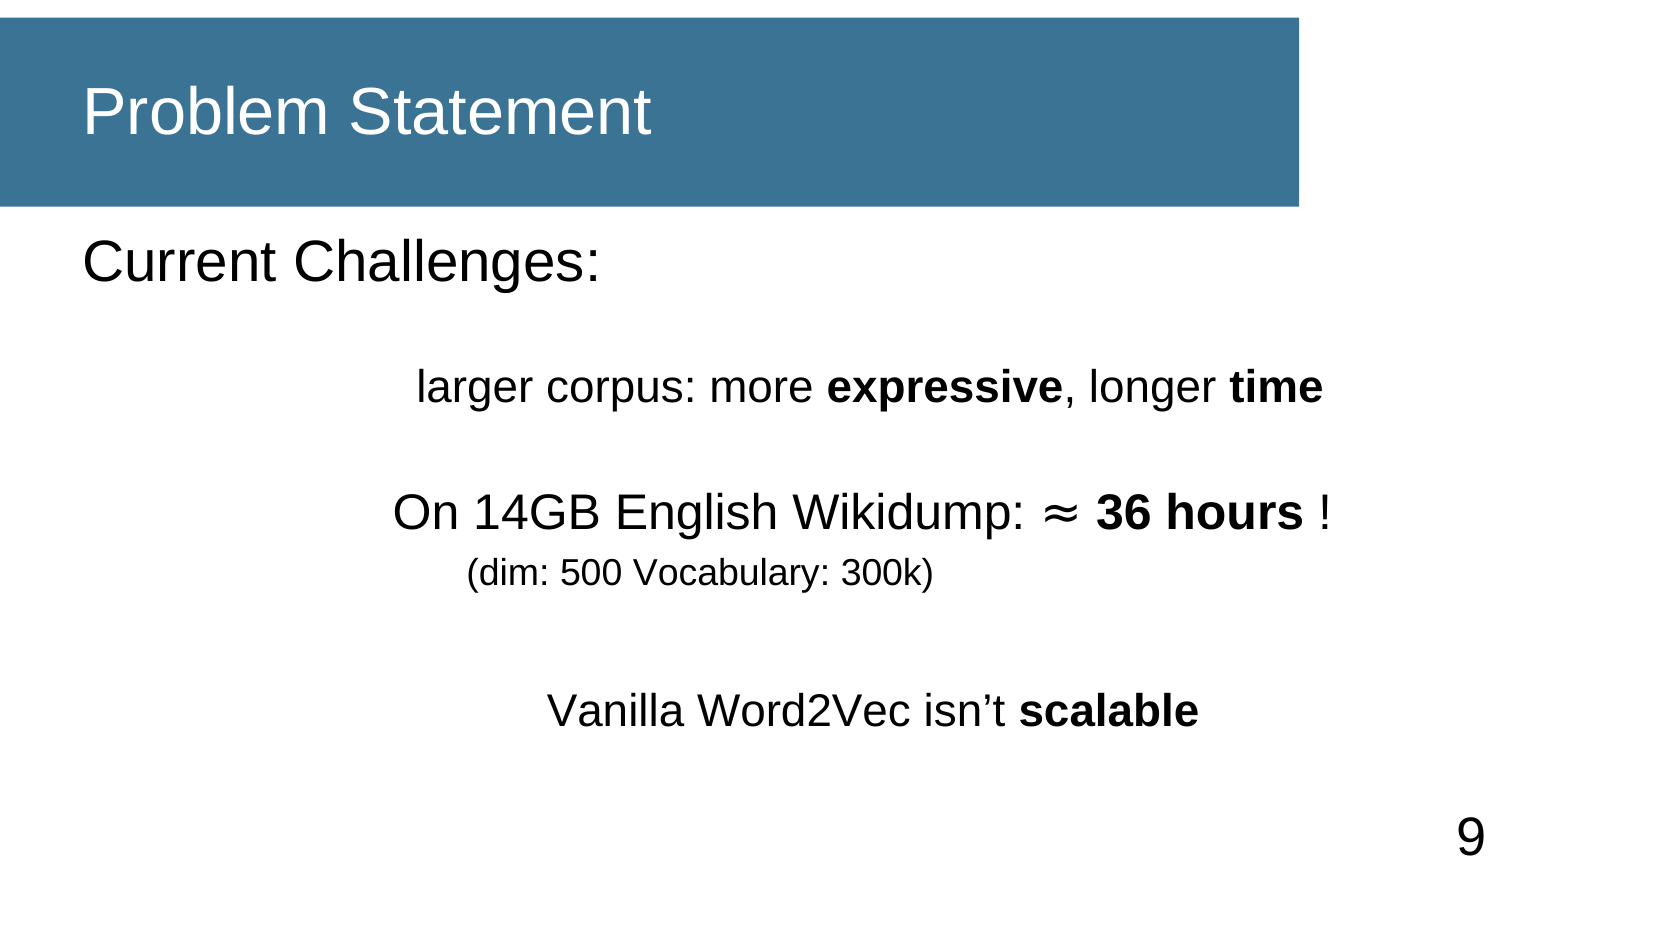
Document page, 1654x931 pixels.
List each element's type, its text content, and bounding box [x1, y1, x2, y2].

list Current Challenges: [82, 224, 1571, 764]
text_box On 14GB English Wikidump: ≈ 36 hours ! (dim: 500 Vocabulary: 300k) [377, 477, 1371, 605]
title Problem Statement [82, 35, 1234, 189]
text_box Vanilla Word2Vec isn’t scalable [532, 678, 1223, 745]
text_box larger corpus: more expressive, longer time [401, 354, 1347, 425]
